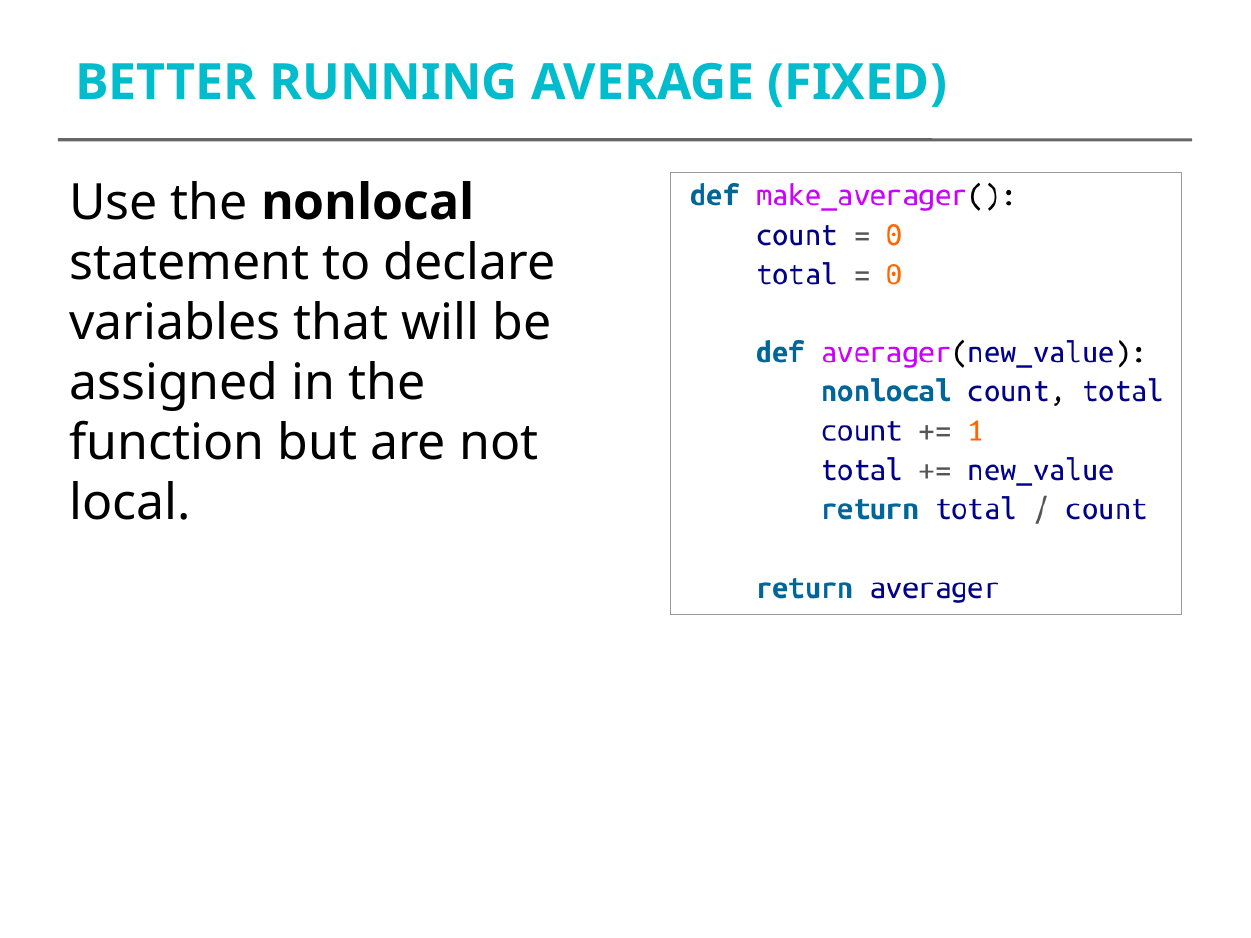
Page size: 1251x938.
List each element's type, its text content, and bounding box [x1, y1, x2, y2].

title BETTER RUNNING AVERAGE (FIXED) [62, 37, 1188, 122]
picture [670, 172, 1182, 615]
list Use the nonlocal statement to declare variables that will be assigned in the function but are not local. [56, 157, 626, 621]
